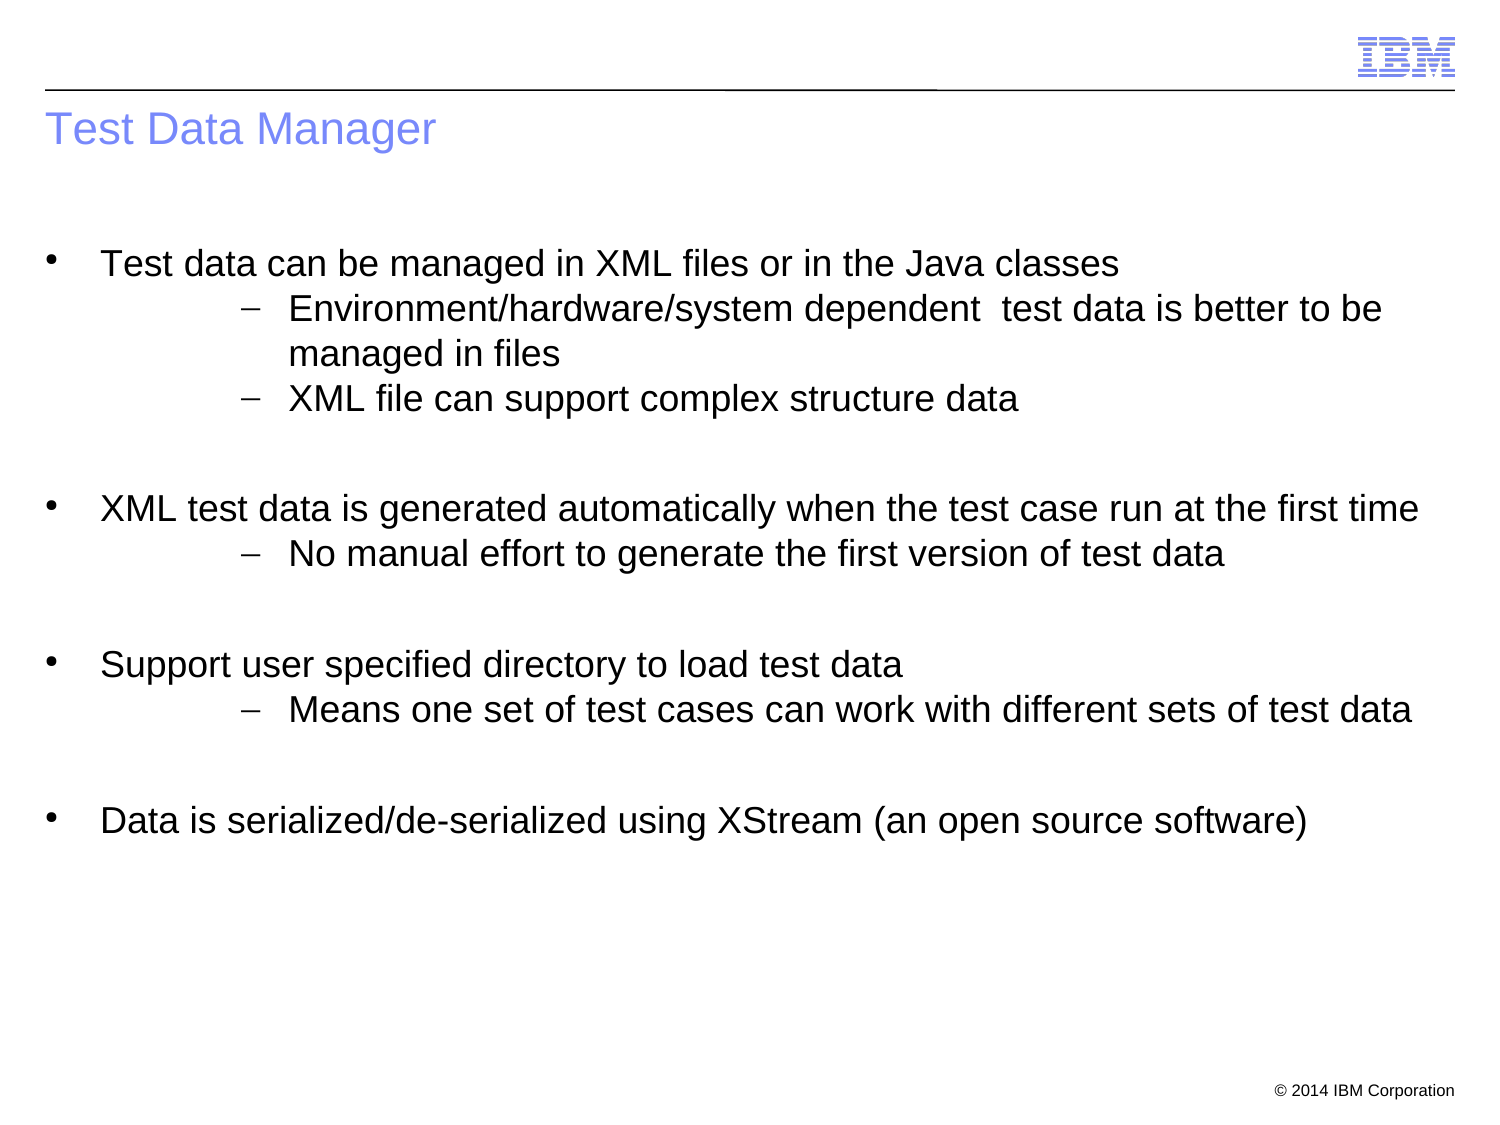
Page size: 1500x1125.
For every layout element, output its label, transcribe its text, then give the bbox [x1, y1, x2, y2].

list Test data can be managed in XML files or in the Java classes Environment/hardware/system dependent test data is better to be managed in files XML file can support complex structure data XML test data is generated automatically when the test case run at the first time No manual effort to generate the first version of test data Support user specified directory to load test data Means one set of test cases can work with different sets of test data Data is serialized/de-serialized using XStream (an open source software) [29, 230, 1454, 965]
picture [1358, 37, 1455, 77]
title Test Data Manager [29, 97, 1454, 202]
